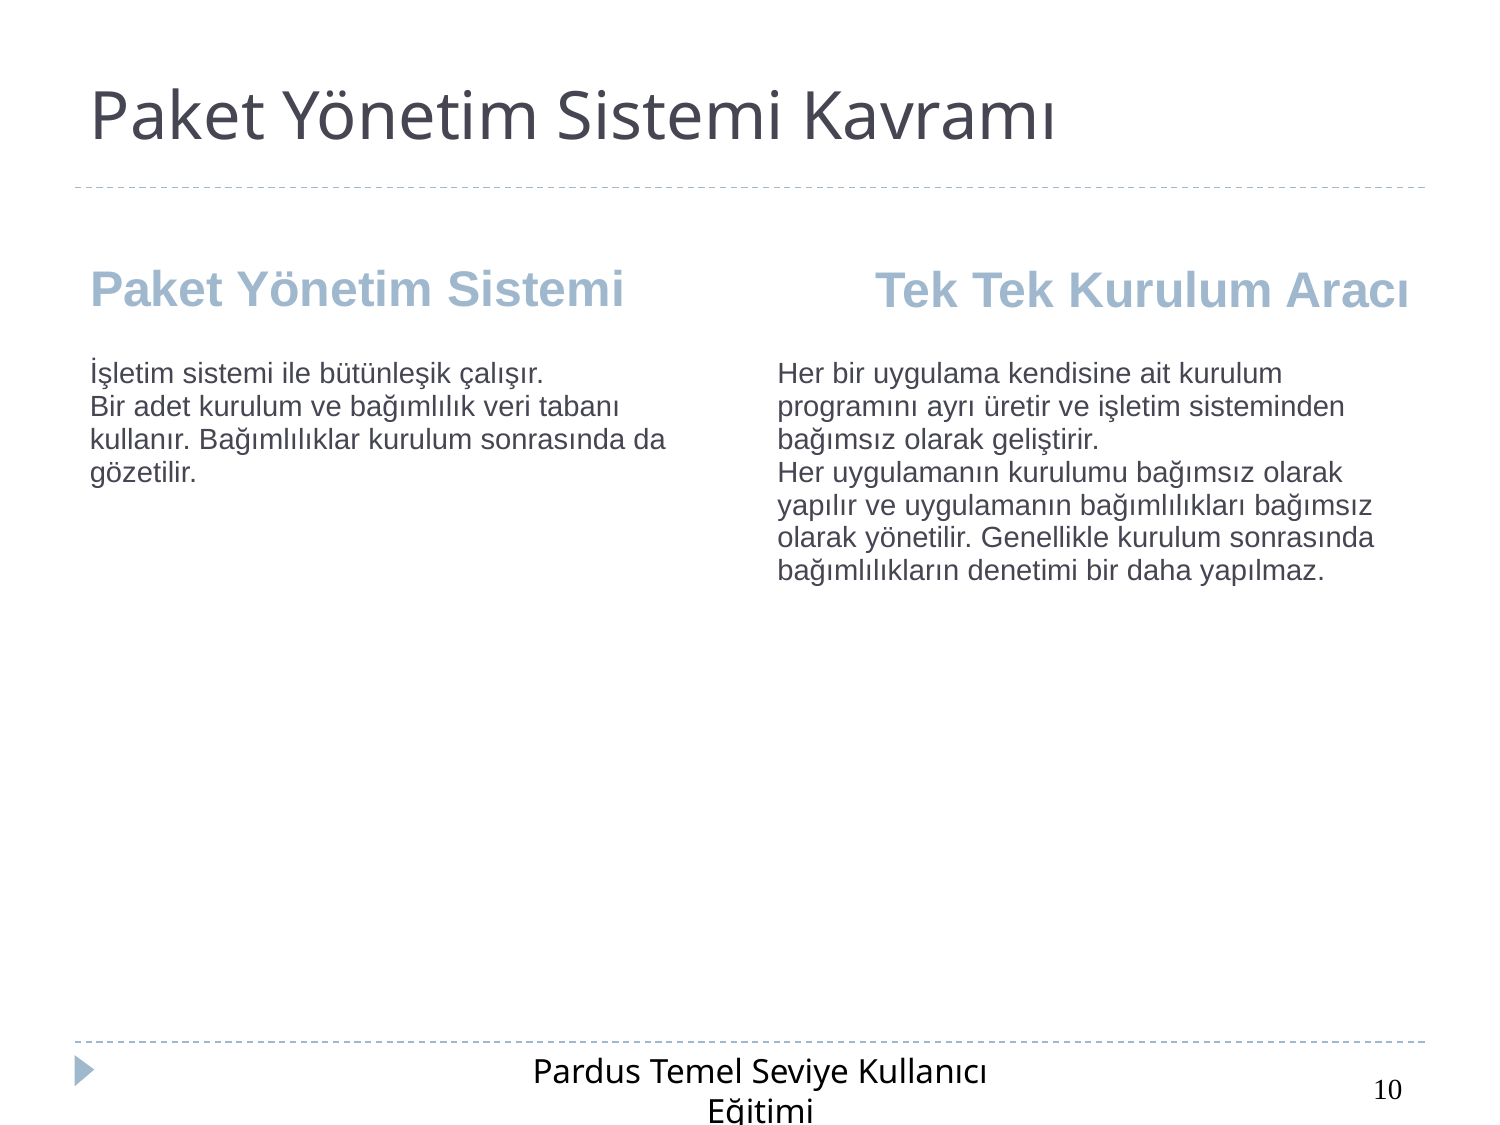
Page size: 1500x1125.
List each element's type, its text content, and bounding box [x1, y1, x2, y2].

list İşletim sistemi ile bütünleşik çalışır. Bir adet kurulum ve bağımlılık veri tabanı kullanır. Bağımlılıklar kurulum sonrasında da gözetilir. [75, 350, 738, 1013]
list Paket Yönetim Sistemi [75, 210, 738, 324]
list Her bir uygulama kendisine ait kurulum programını ayrı üretir ve işletim sisteminden bağımsız olarak geliştirir. Her uygulamanın kurulumu bağımsız olarak yapılır ve uygulamanın bağımlılıkları bağımsız olarak yönetilir. Genellikle kurulum sonrasında bağımlılıkların denetimi bir daha yapılmaz. [762, 350, 1425, 1013]
list Tek Tek Kurulum Aracı [762, 212, 1426, 325]
title Paket Yönetim Sistemi Kavramı [75, 37, 1425, 188]
